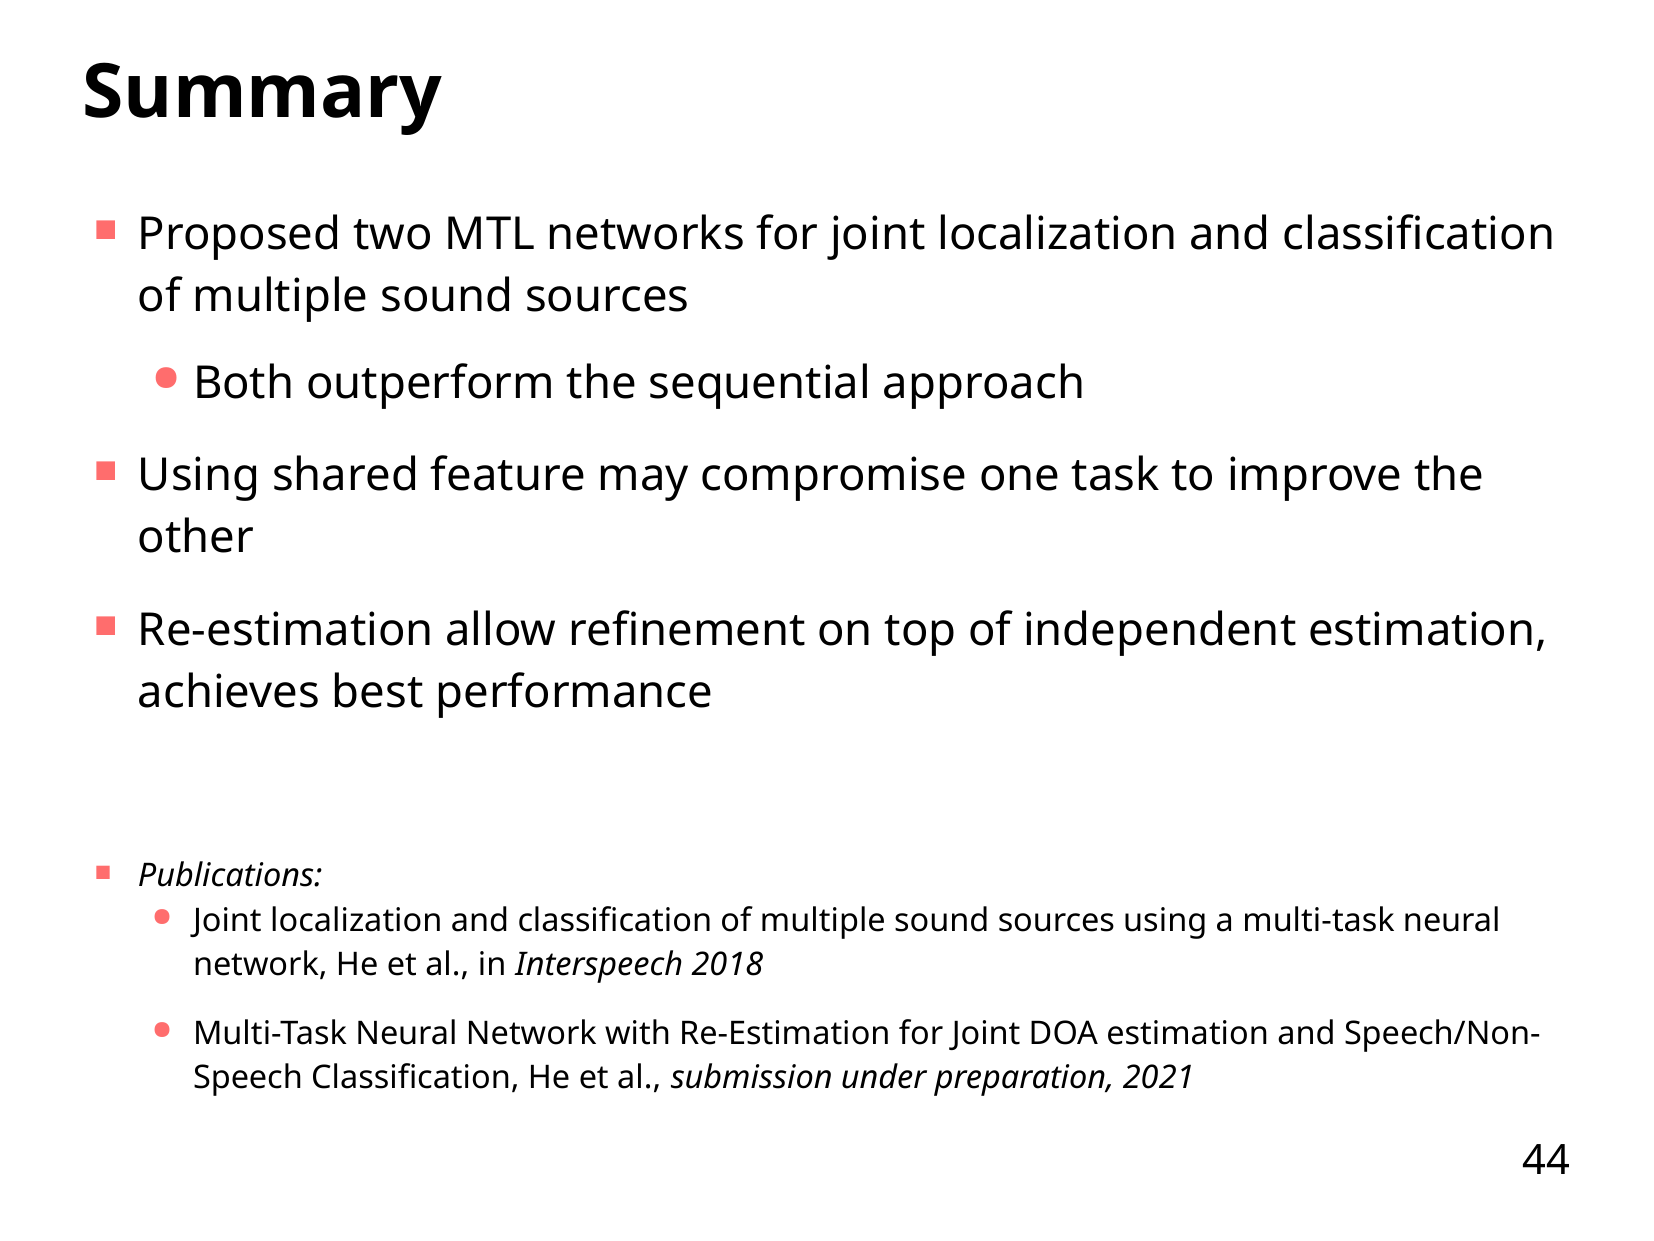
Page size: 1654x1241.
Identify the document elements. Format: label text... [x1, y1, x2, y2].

list Proposed two MTL networks for joint localization and classification of multiple sound sources Both outperform the sequential approach Using shared feature may compromise one task to improve the other Re-estimation allow refinement on top of independent estimation, achieves best performance Publications: Joint localization and classification of multiple sound sources using a multi-task neural network, He et al., in Interspeech 2018 Multi-Task Neural Network with Re-Estimation for Joint DOA estimation and Speech/Non-Speech Classification, He et al., submission under preparation, 2021 [82, 200, 1571, 1111]
title Summary [82, 47, 1571, 133]
